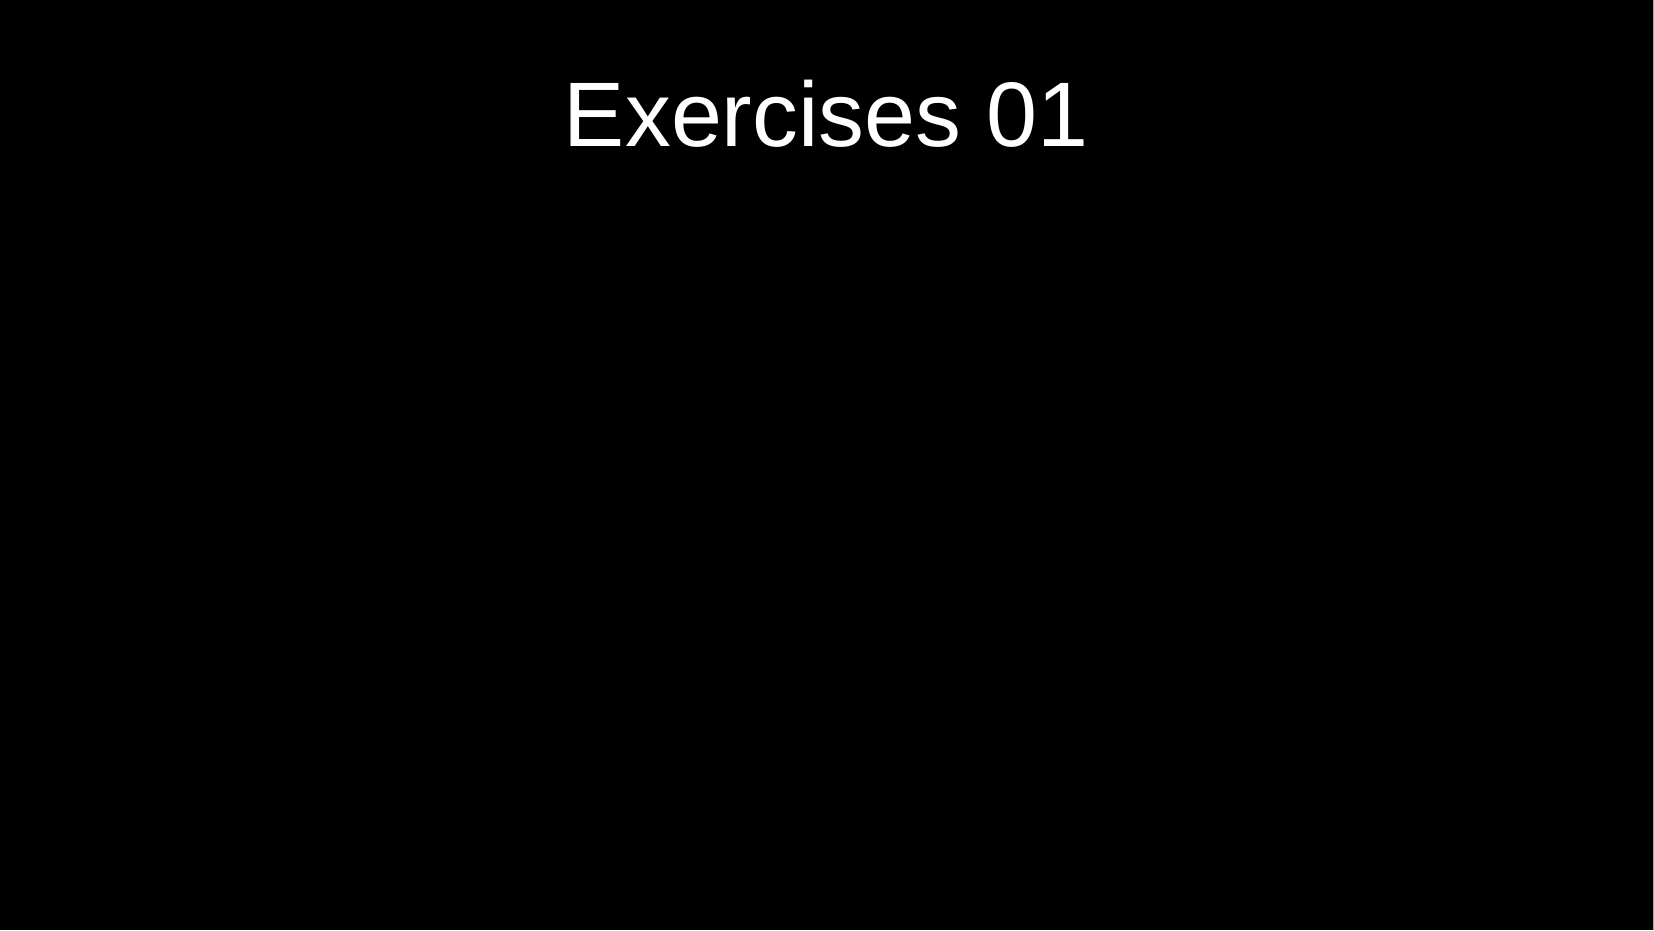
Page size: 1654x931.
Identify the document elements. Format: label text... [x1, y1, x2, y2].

title Exercises 01 [82, 37, 1571, 193]
